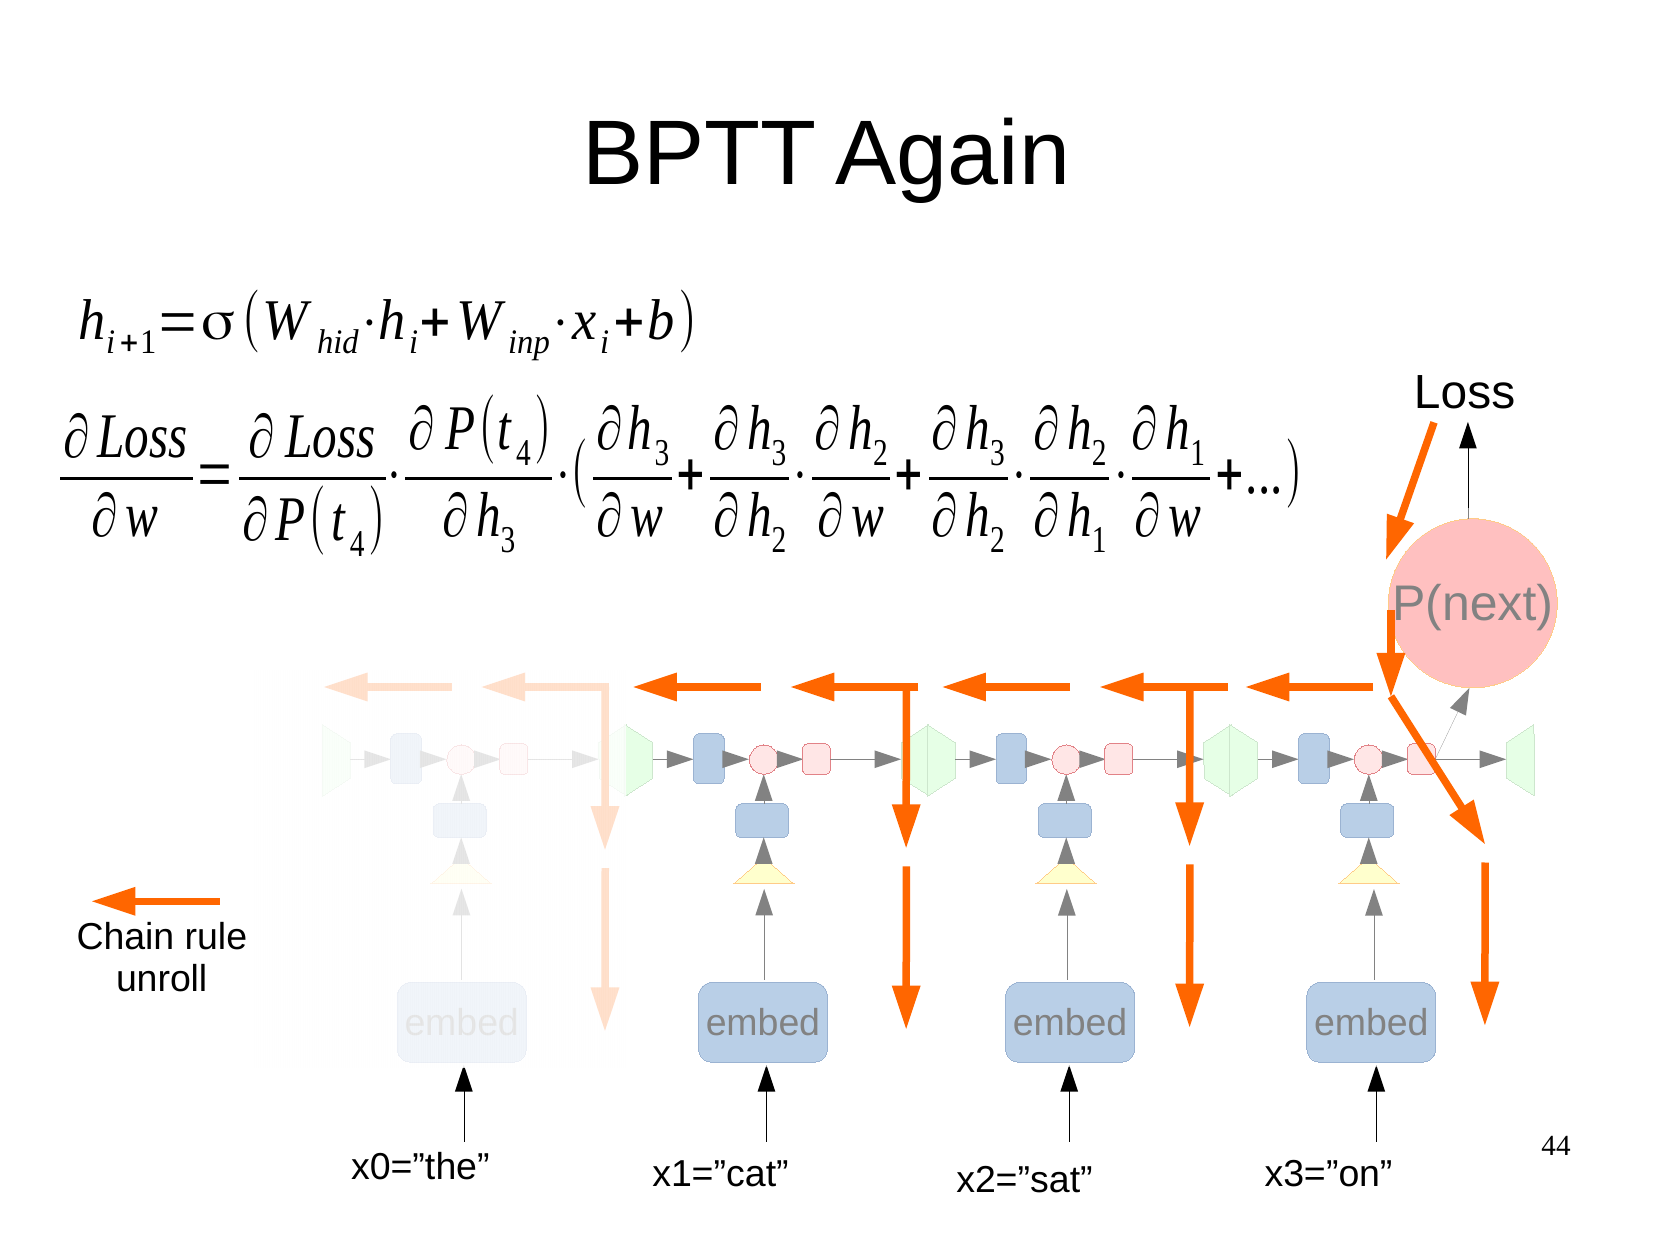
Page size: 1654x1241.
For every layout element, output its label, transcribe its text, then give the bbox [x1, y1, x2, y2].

chart [65, 285, 711, 361]
text_box x1=”cat” [637, 1144, 847, 1202]
title BPTT Again [82, 49, 1571, 257]
text_box x3=”on” [1249, 1144, 1464, 1202]
picture [160, 508, 1592, 1068]
chart [45, 389, 1313, 564]
text_box Chain rule unroll [61, 908, 252, 1007]
text_box x2=”sat” [941, 1150, 1168, 1208]
text_box x0=”the” [336, 1138, 546, 1196]
text_box Loss [1399, 357, 1531, 447]
